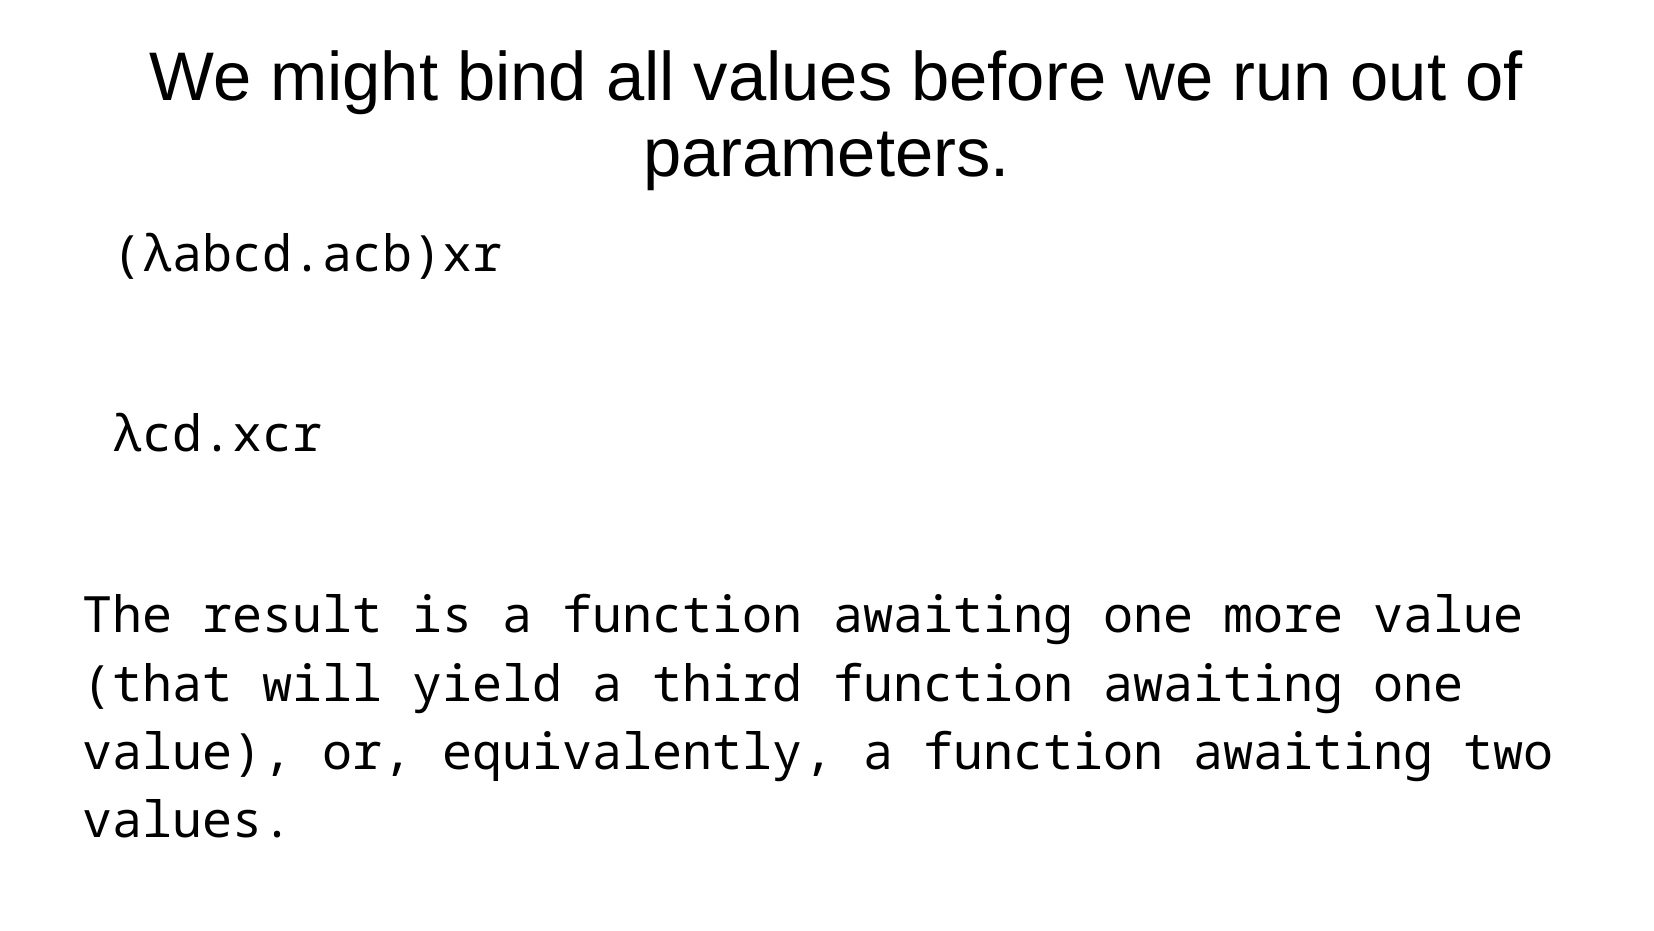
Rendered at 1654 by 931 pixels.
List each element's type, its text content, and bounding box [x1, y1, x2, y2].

title We might bind all values before we run out of parameters. [82, 37, 1571, 193]
list (λabcd.acb)xr λcd.xcr The result is a function awaiting one more value (that will yield a third function awaiting one value), or, equivalently, a function awaiting two values. This is Partial Application. [82, 217, 1571, 851]
